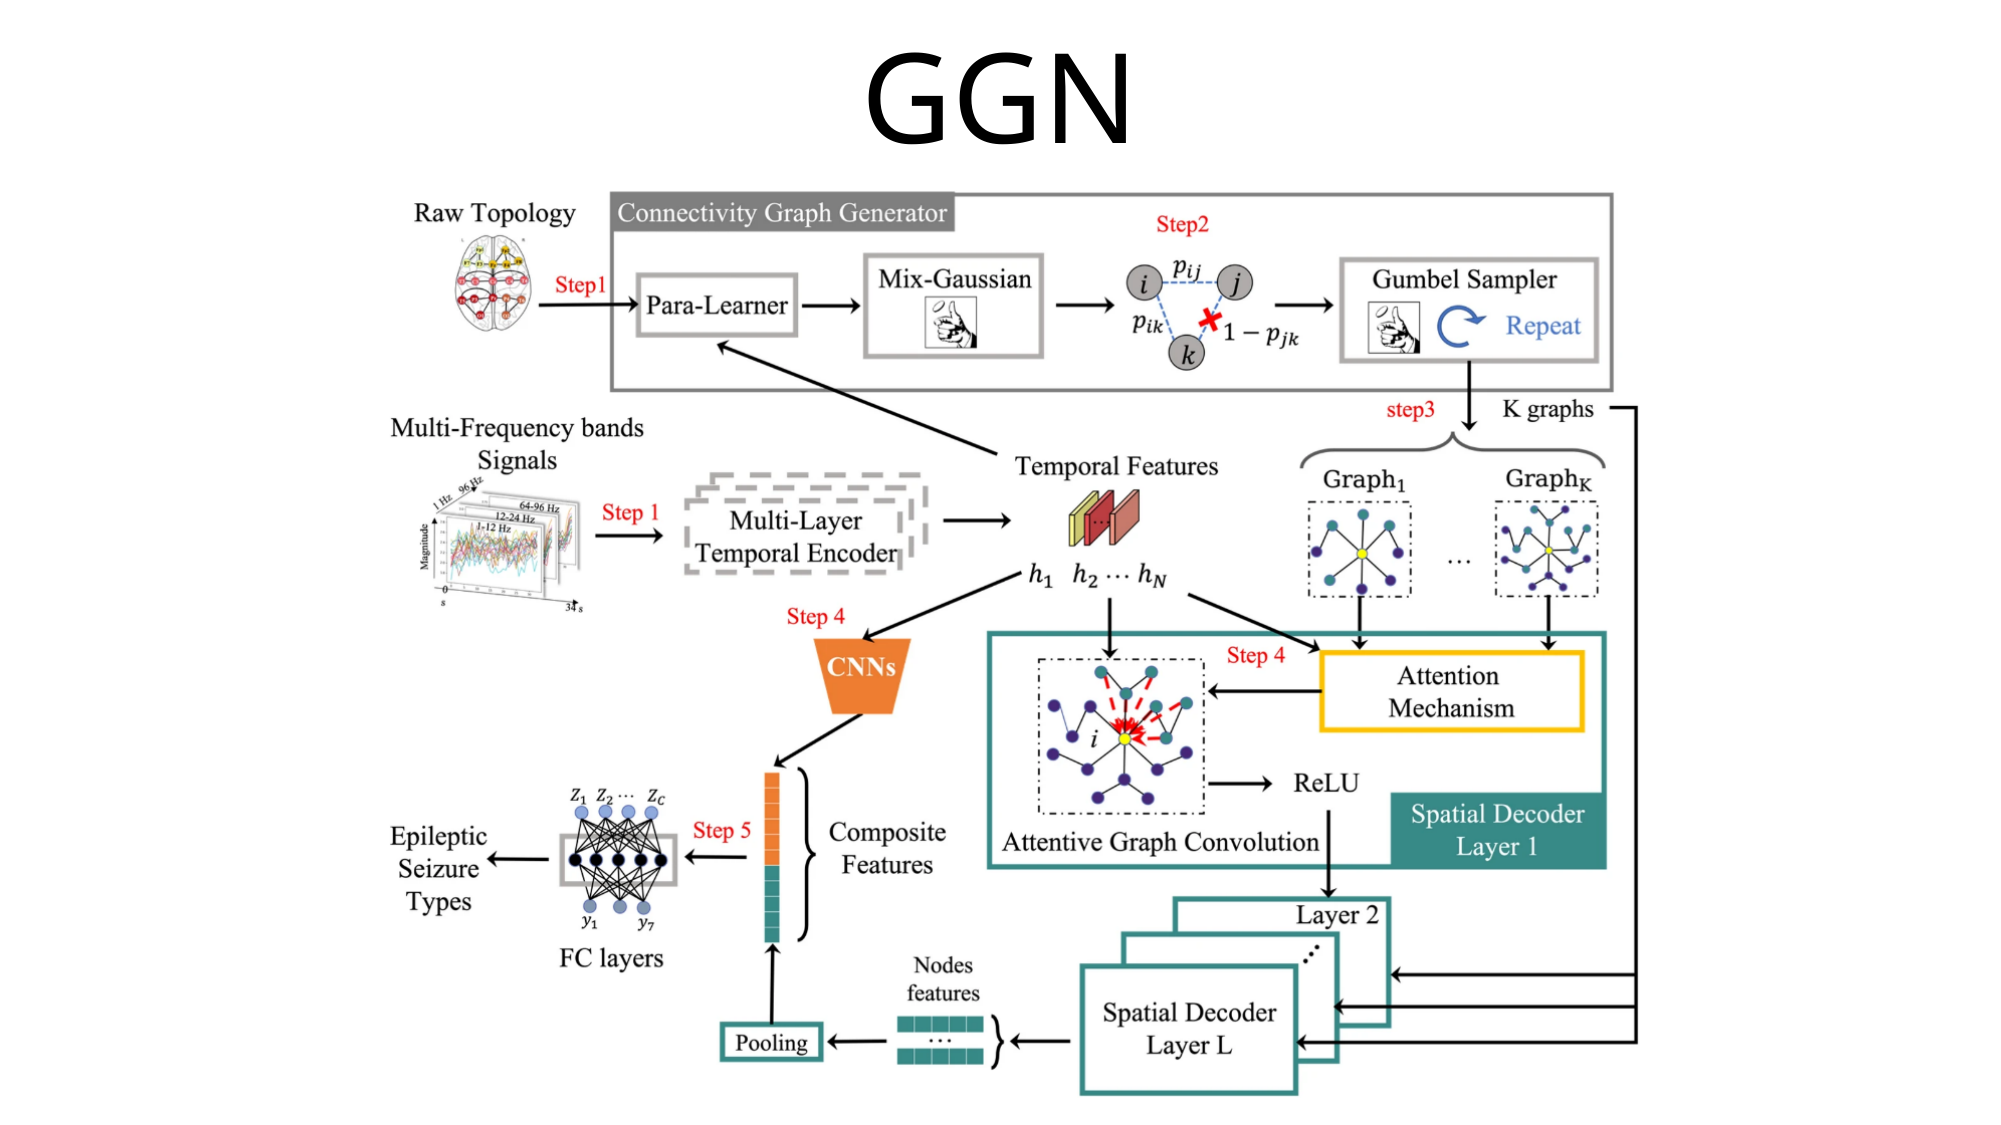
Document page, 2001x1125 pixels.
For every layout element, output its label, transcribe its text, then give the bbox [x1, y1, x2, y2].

title GGN [249, 15, 1750, 179]
picture [376, 176, 1658, 1112]
